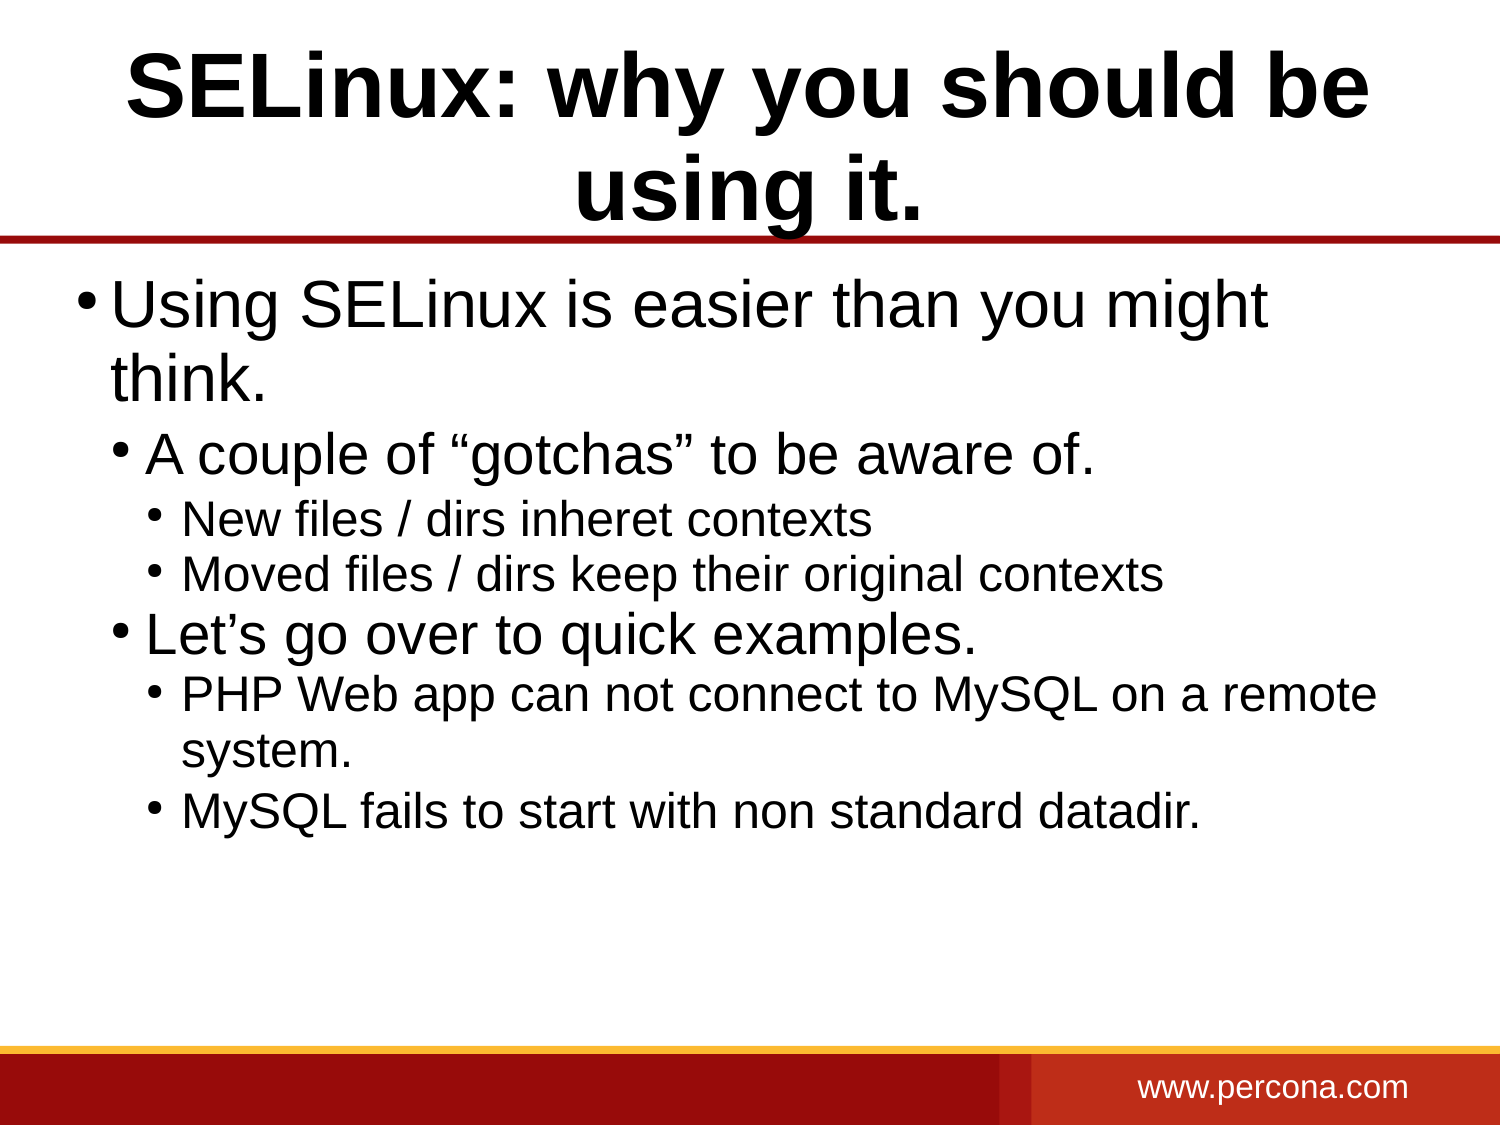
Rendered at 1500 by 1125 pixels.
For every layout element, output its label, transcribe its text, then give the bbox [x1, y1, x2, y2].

text_box Using SELinux is easier than you might think. A couple of “gotchas” to be aware of. New files / dirs inheret contexts Moved files / dirs keep their original contexts Let’s go over to quick examples. PHP Web app can not connect to MySQL on a remote system. MySQL fails to start with non standard datadir. [75, 263, 1425, 1006]
text_box SELinux: why you should be using it. [75, 44, 1425, 233]
